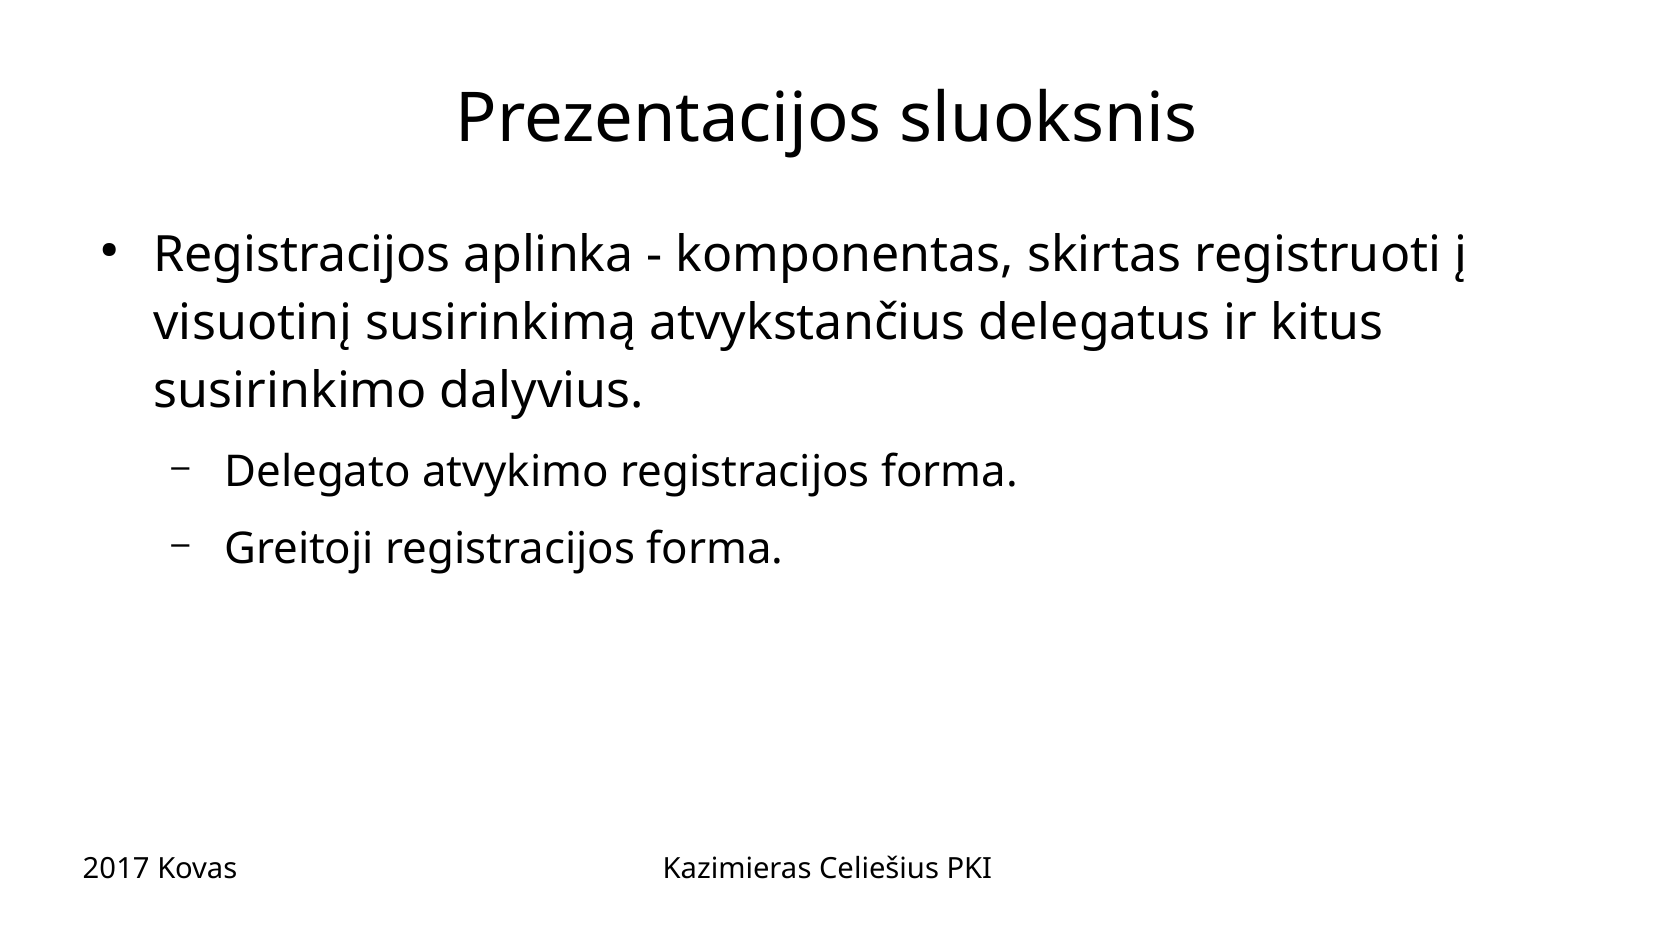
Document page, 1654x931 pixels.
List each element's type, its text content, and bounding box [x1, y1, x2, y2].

list Registracijos aplinka - komponentas, skirtas registruoti į visuotinį susirinkimą atvykstančius delegatus ir kitus susirinkimo dalyvius. Delegato atvykimo registracijos forma. Greitoji registracijos forma. [82, 217, 1571, 757]
title Prezentacijos sluoksnis [82, 37, 1571, 193]
